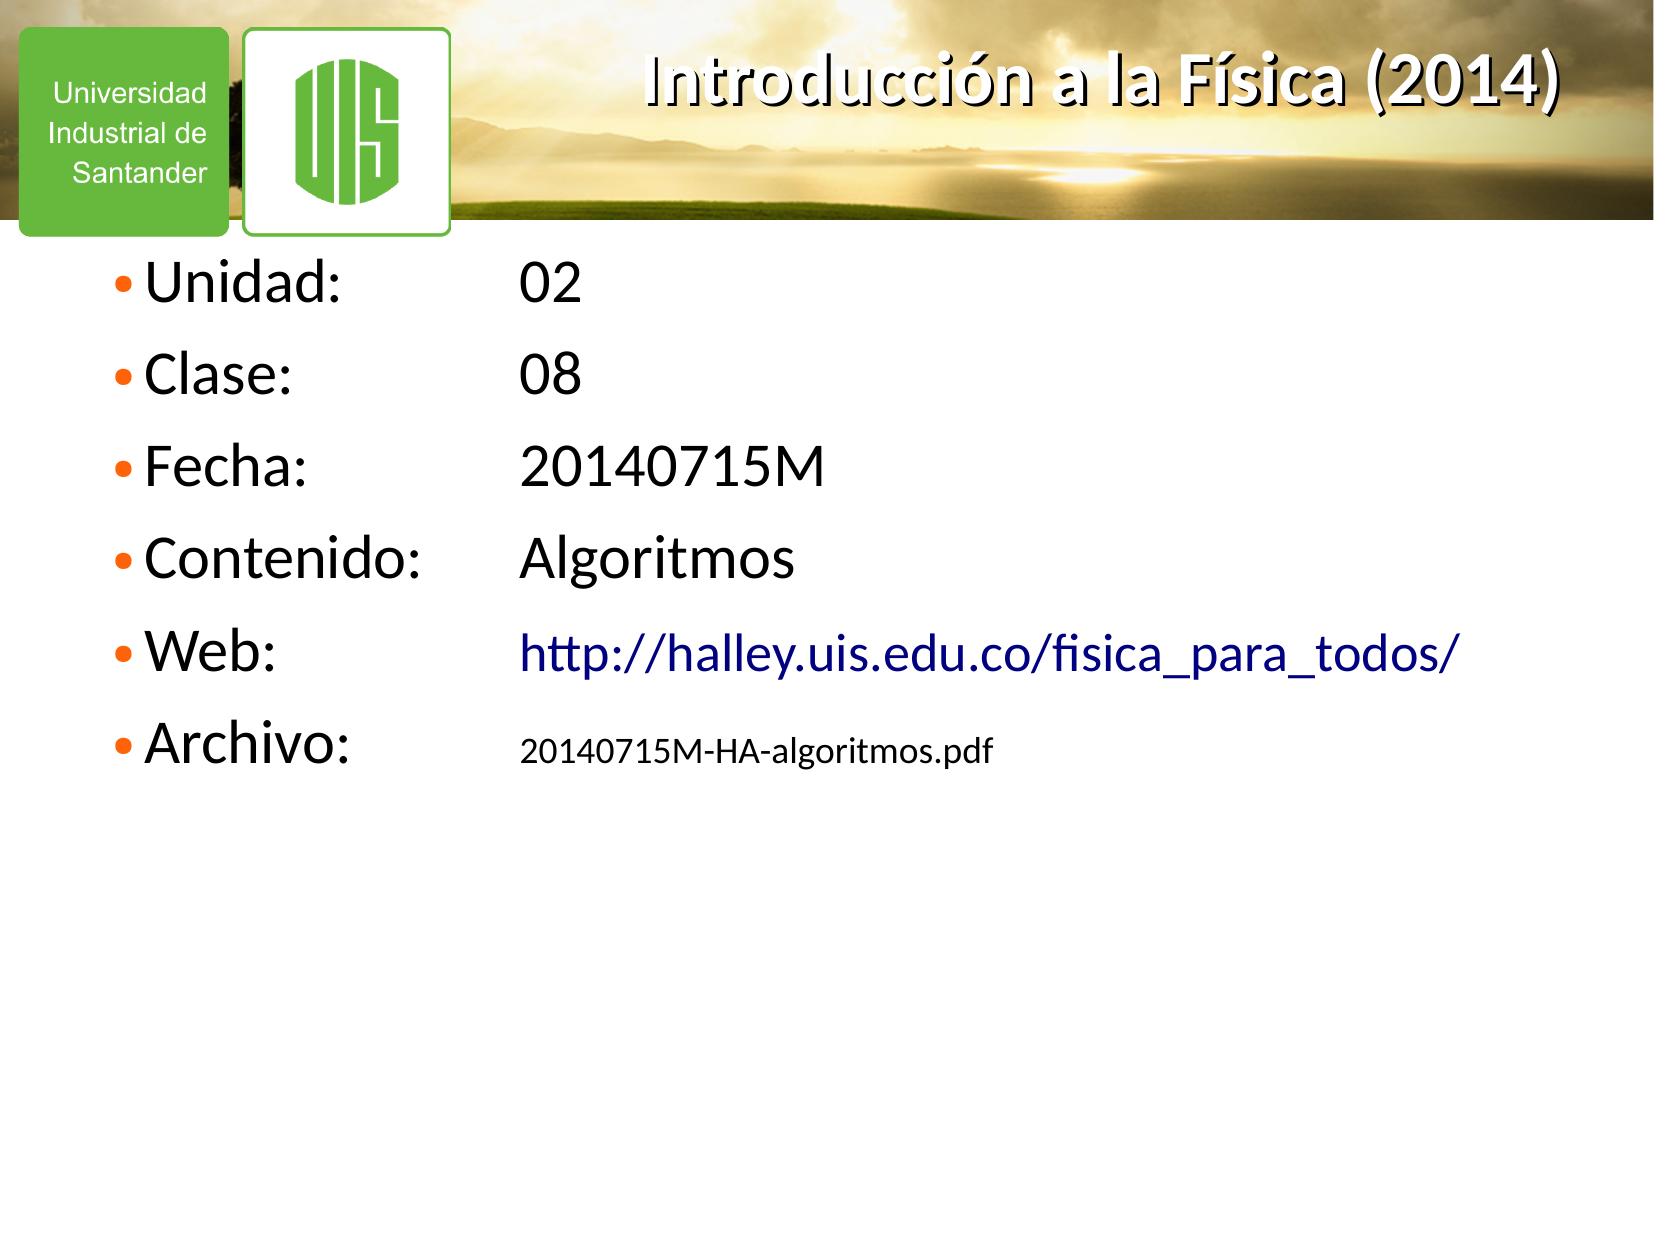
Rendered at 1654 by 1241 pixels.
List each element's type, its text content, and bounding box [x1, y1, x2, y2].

title Introducción a la Física (2014) [75, 19, 1564, 151]
list Unidad: 02 Clase: 08 Fecha: 20140715M Contenido: Algoritmos Web: http://halley.uis.edu.co/fisica_para_todos/ Archivo: 20140715M-HA-algoritmos.pdf [82, 255, 1571, 1126]
picture [0, 0, 1654, 237]
